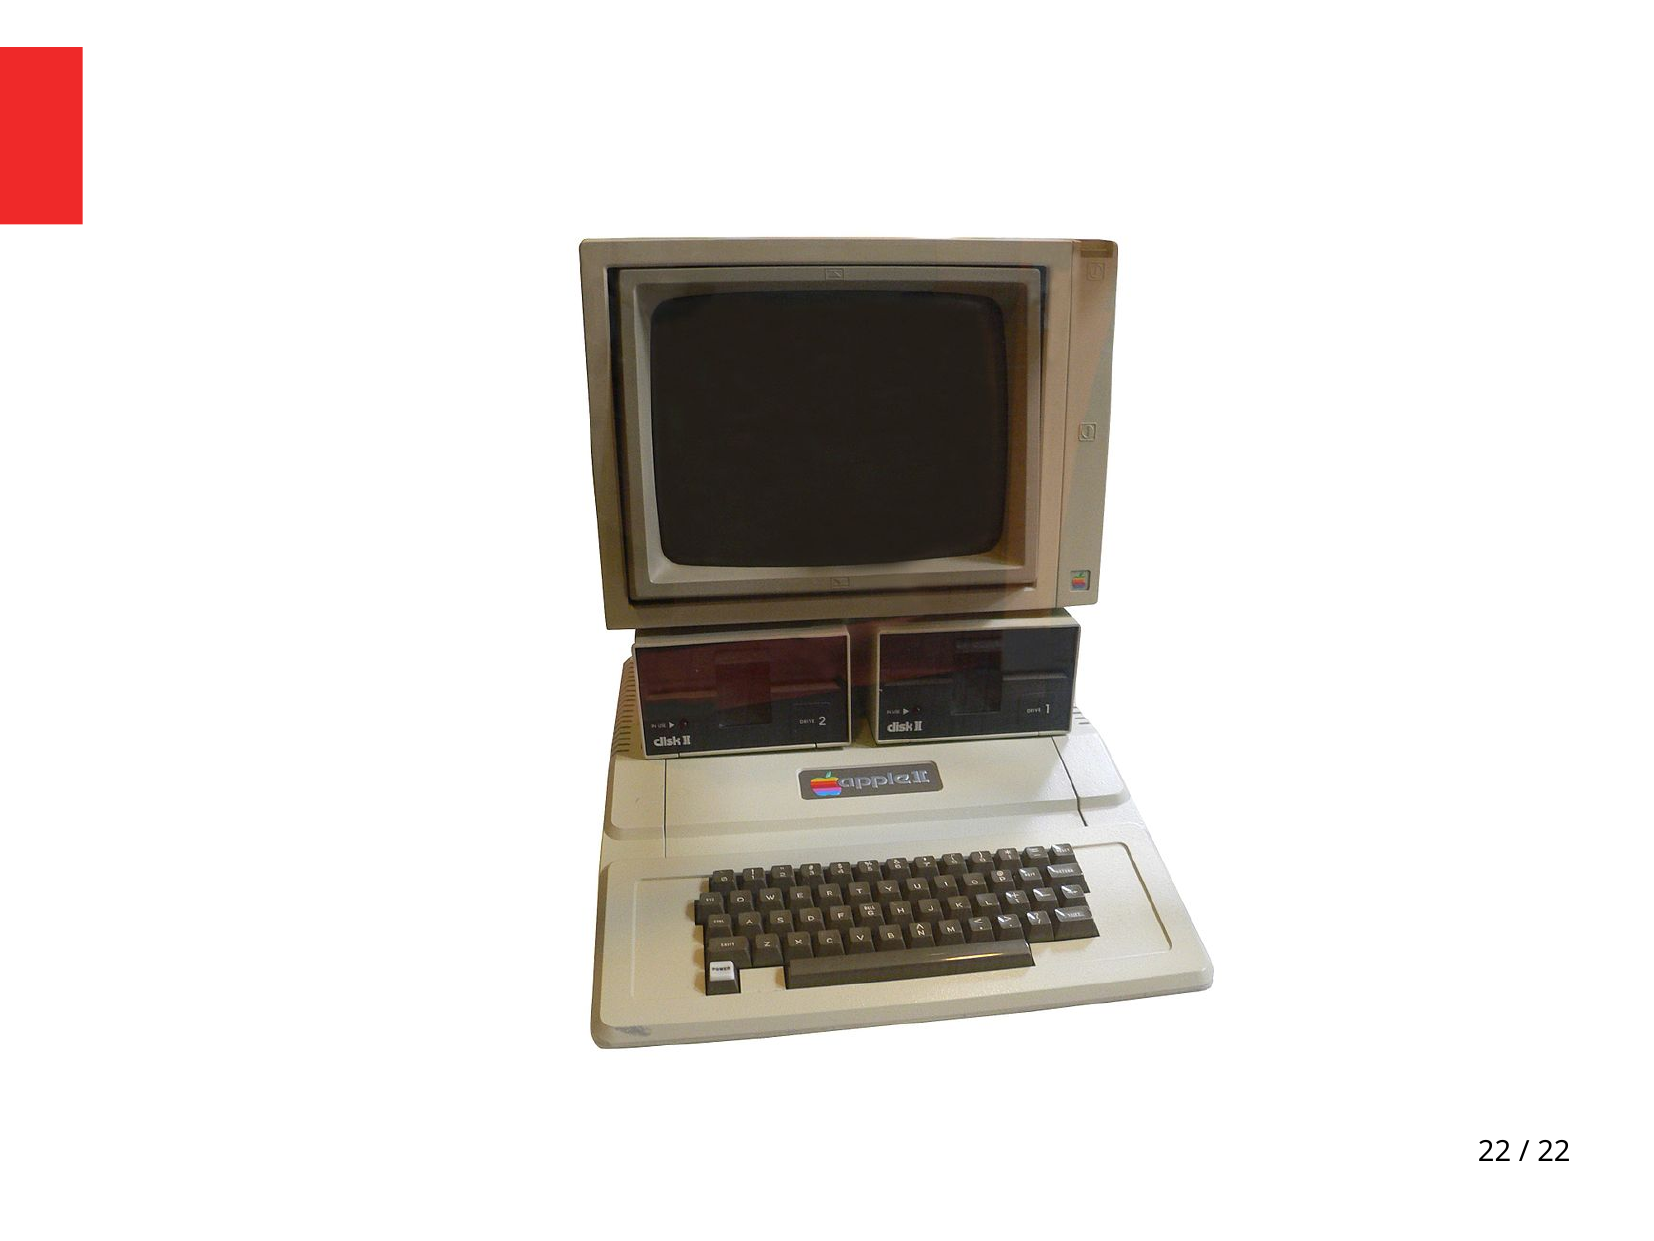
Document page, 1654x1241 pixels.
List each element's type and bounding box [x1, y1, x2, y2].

picture [490, 129, 1252, 1146]
